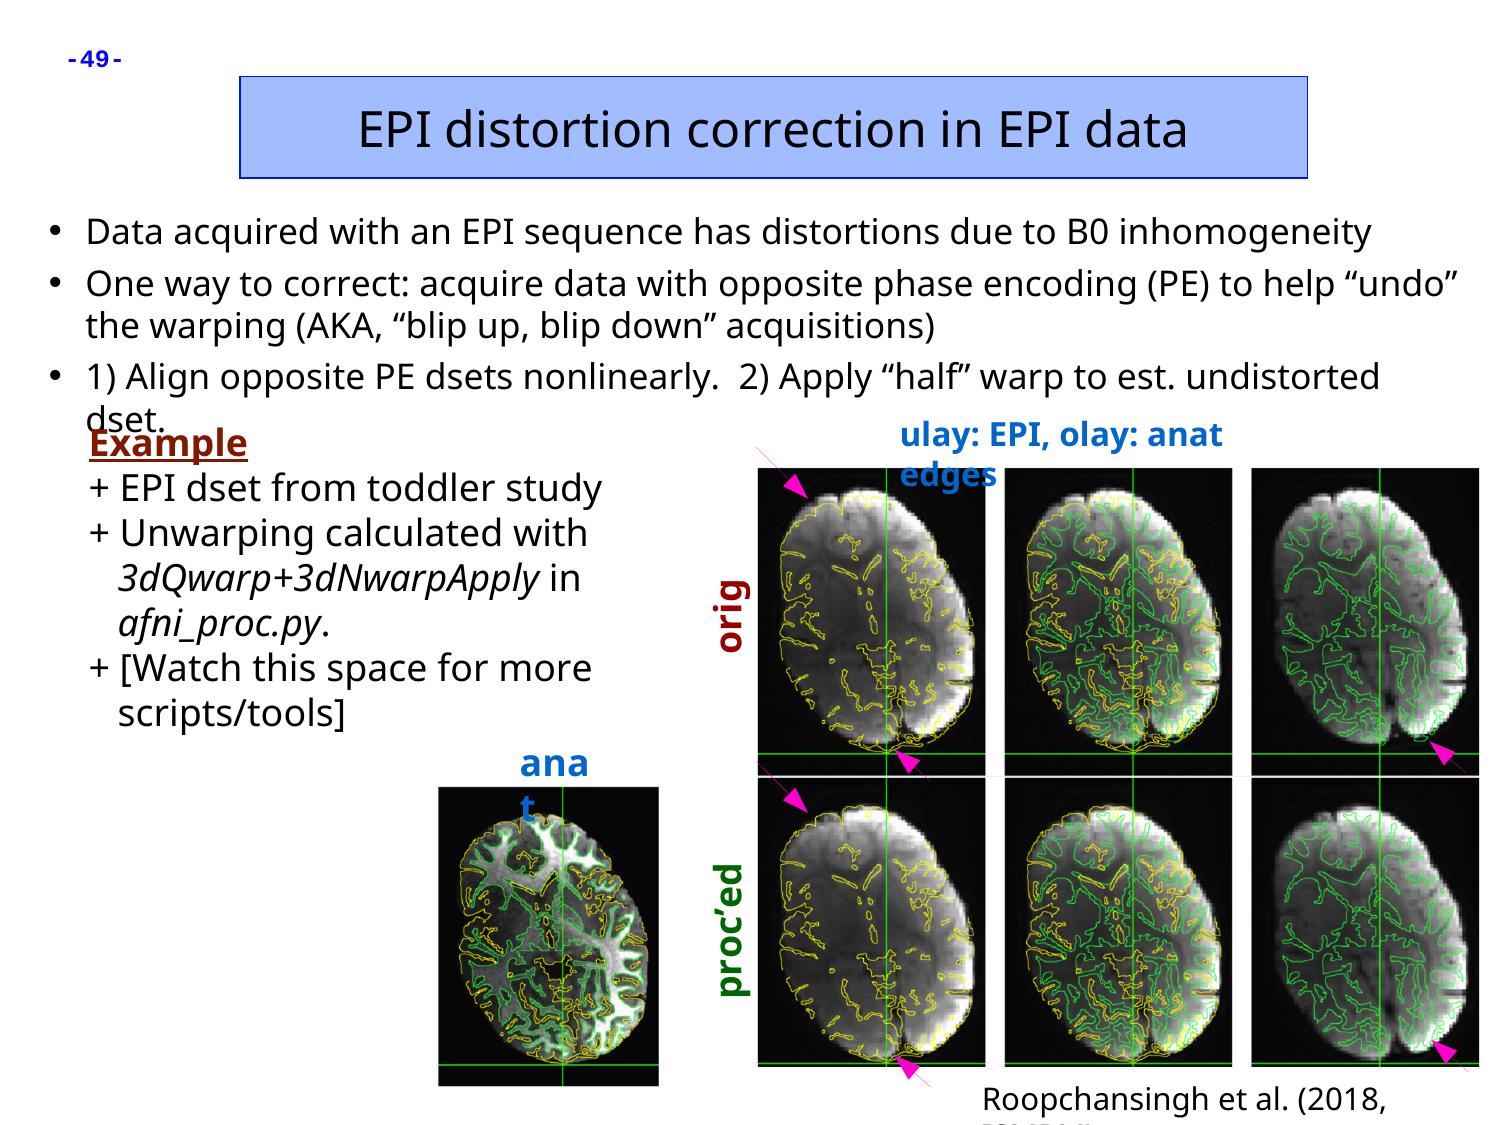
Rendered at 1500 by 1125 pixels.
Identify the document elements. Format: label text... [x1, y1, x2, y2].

text_box Example + EPI dset from toddler study + Unwarping calculated with 3dQwarp+3dNwarpApply in afni_proc.py. + [Watch this space for more scripts/tools] [73, 411, 658, 742]
text_box Roopchansingh et al. (2018, ISMRM) [967, 1071, 1496, 1125]
text_box EPI distortion correction in EPI data [240, 76, 1308, 179]
text_box proc’ed [696, 840, 757, 1015]
picture [947, 472, 954, 482]
text_box anat [504, 731, 614, 792]
picture [438, 786, 659, 1088]
picture [756, 466, 1480, 1067]
text_box ulay: EPI, olay: anat edges [884, 406, 1331, 467]
text_box Data acquired with an EPI sequence has distortions due to B0 inhomogeneity One way to correct: acquire data with opposite phase encoding (PE) to help “undo” the warping (AKA, “blip up, blip down” acquisitions) 1) Align opposite PE dsets nonlinearly. 2) Apply “half” warp to est. undistorted dset. [33, 201, 1480, 285]
text_box orig [696, 557, 757, 670]
picture [926, 472, 933, 482]
